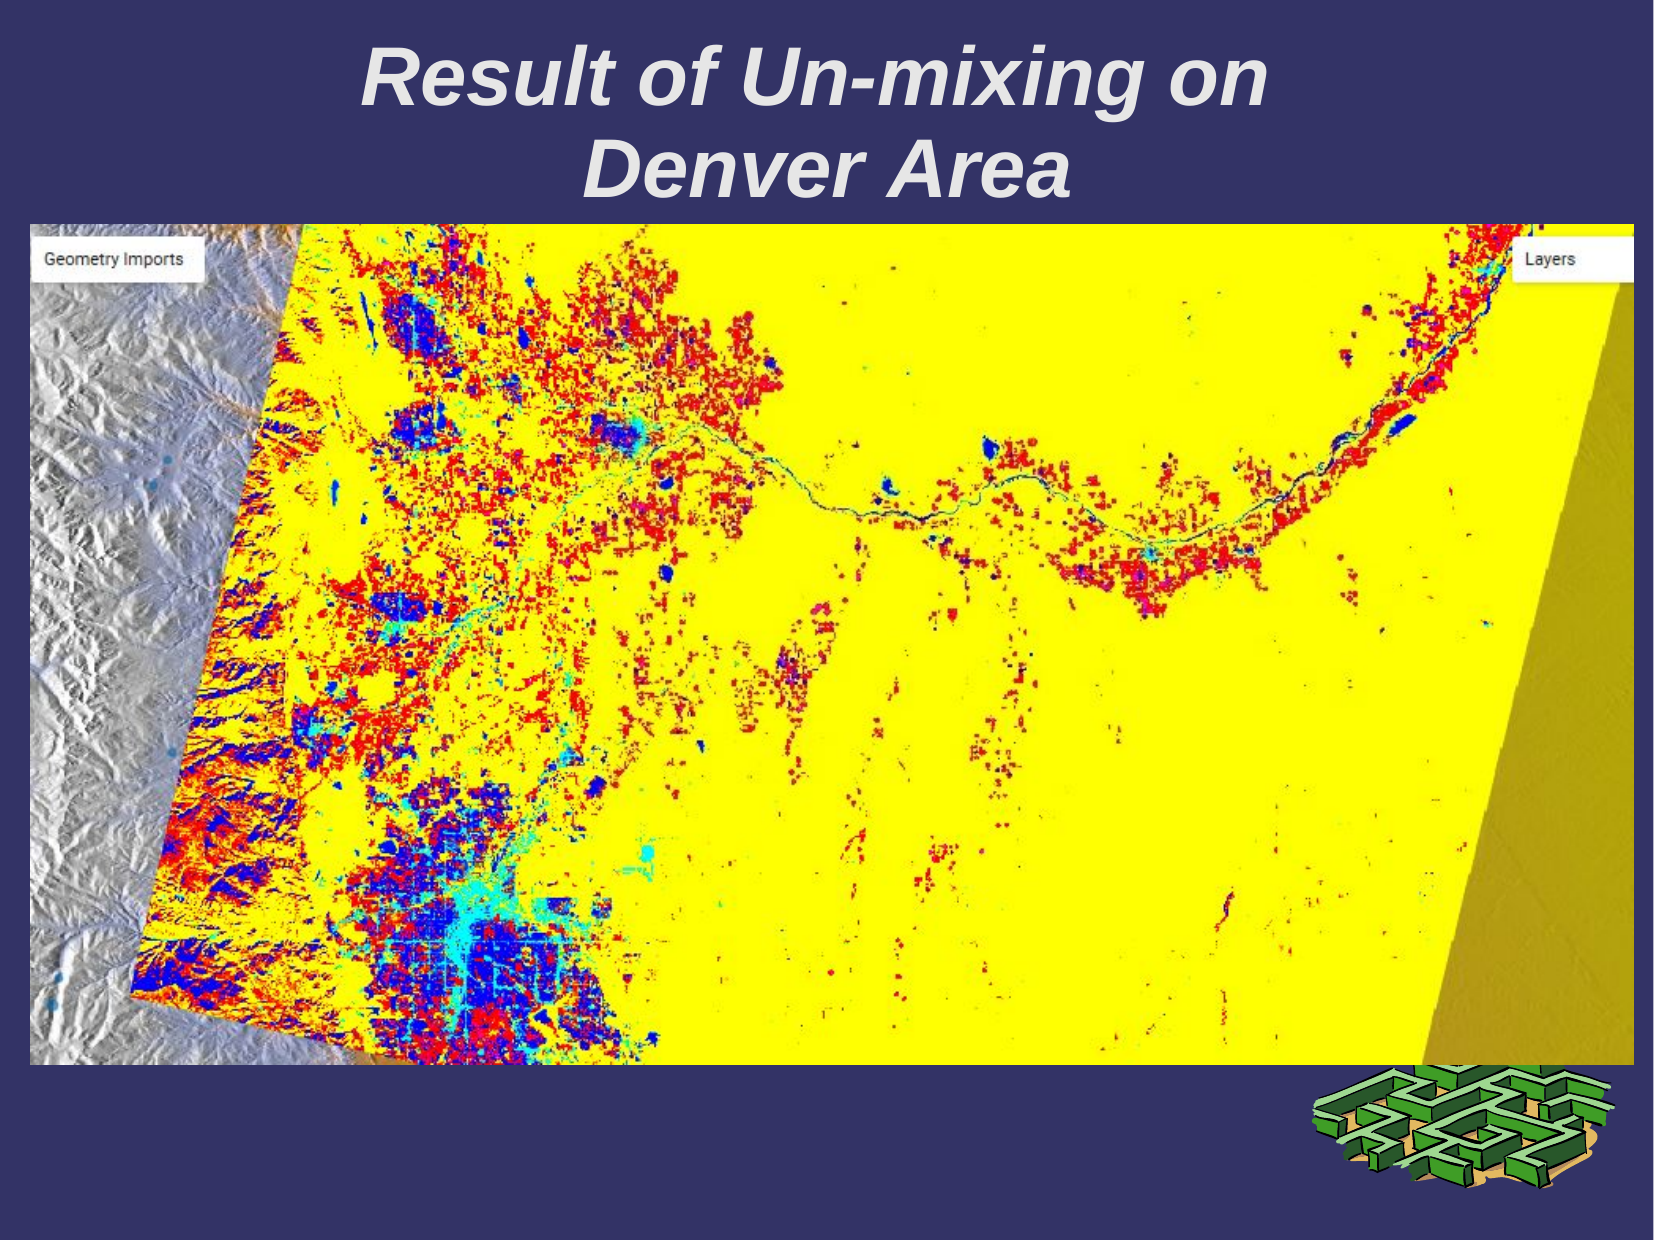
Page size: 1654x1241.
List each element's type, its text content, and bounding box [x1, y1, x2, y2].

title Result of Un-mixing on Denver Area [121, 19, 1534, 224]
picture [30, 224, 1634, 1066]
